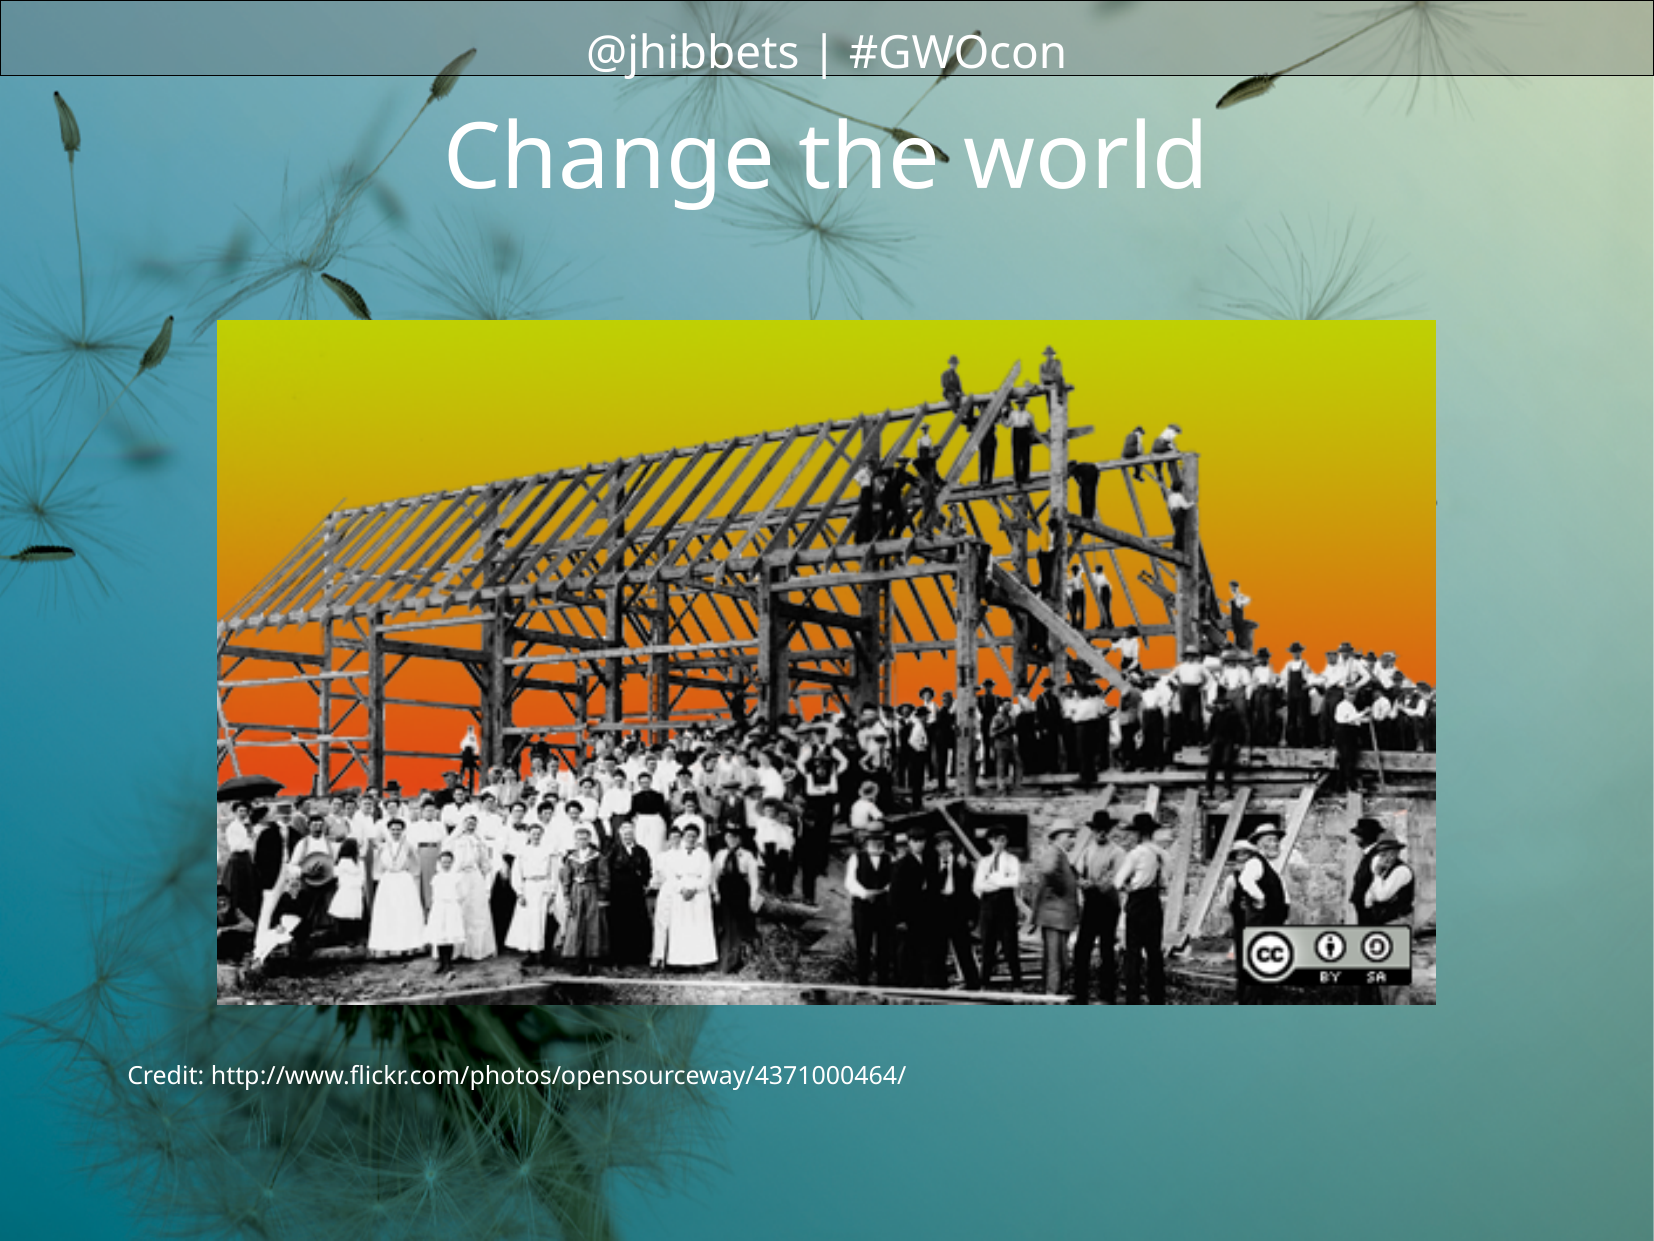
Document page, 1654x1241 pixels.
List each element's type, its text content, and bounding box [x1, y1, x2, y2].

picture [0, 76, 1654, 1241]
text_box Credit: http://www.flickr.com/photos/opensourceway/4371000464/ [112, 1050, 938, 1094]
title Change the world [82, 49, 1571, 257]
